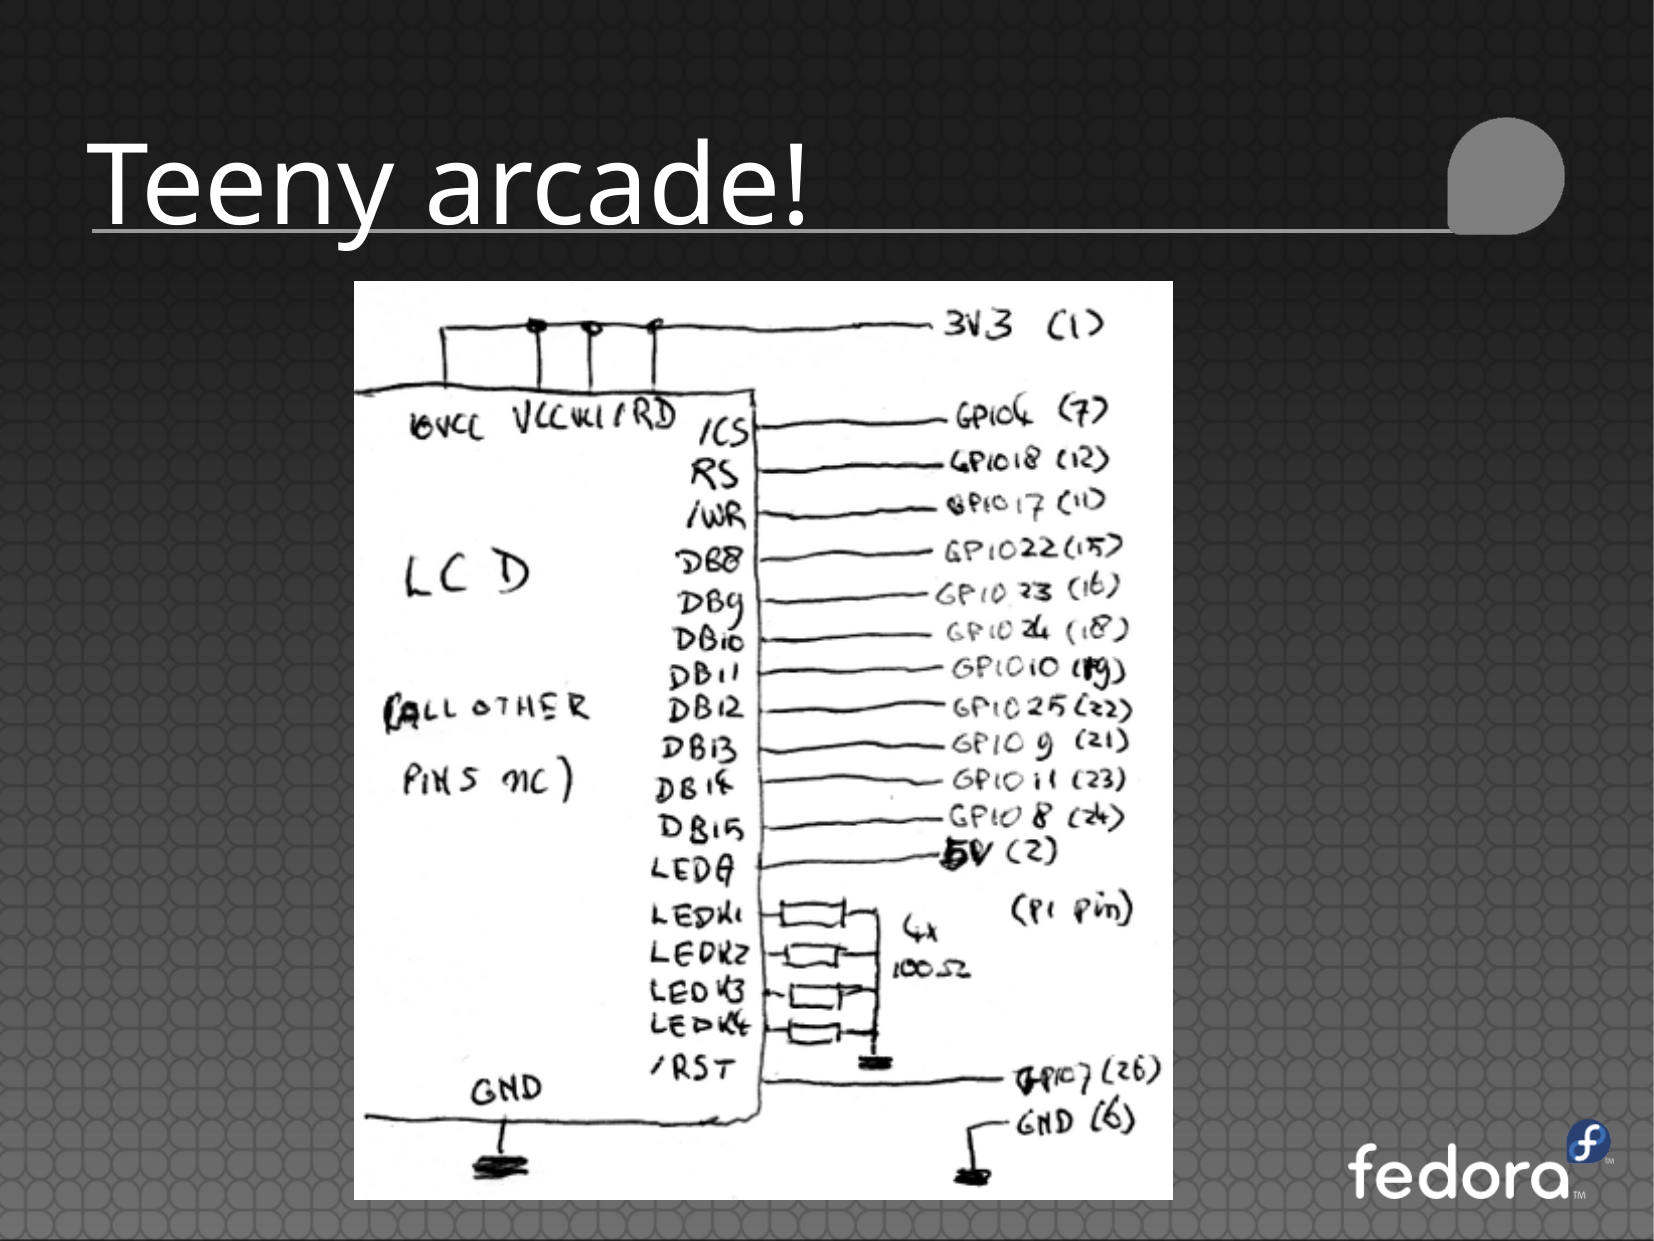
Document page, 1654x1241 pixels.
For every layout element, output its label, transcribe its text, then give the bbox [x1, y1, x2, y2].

picture [0, 0, 1654, 1241]
title Teeny arcade! [86, 112, 1576, 249]
